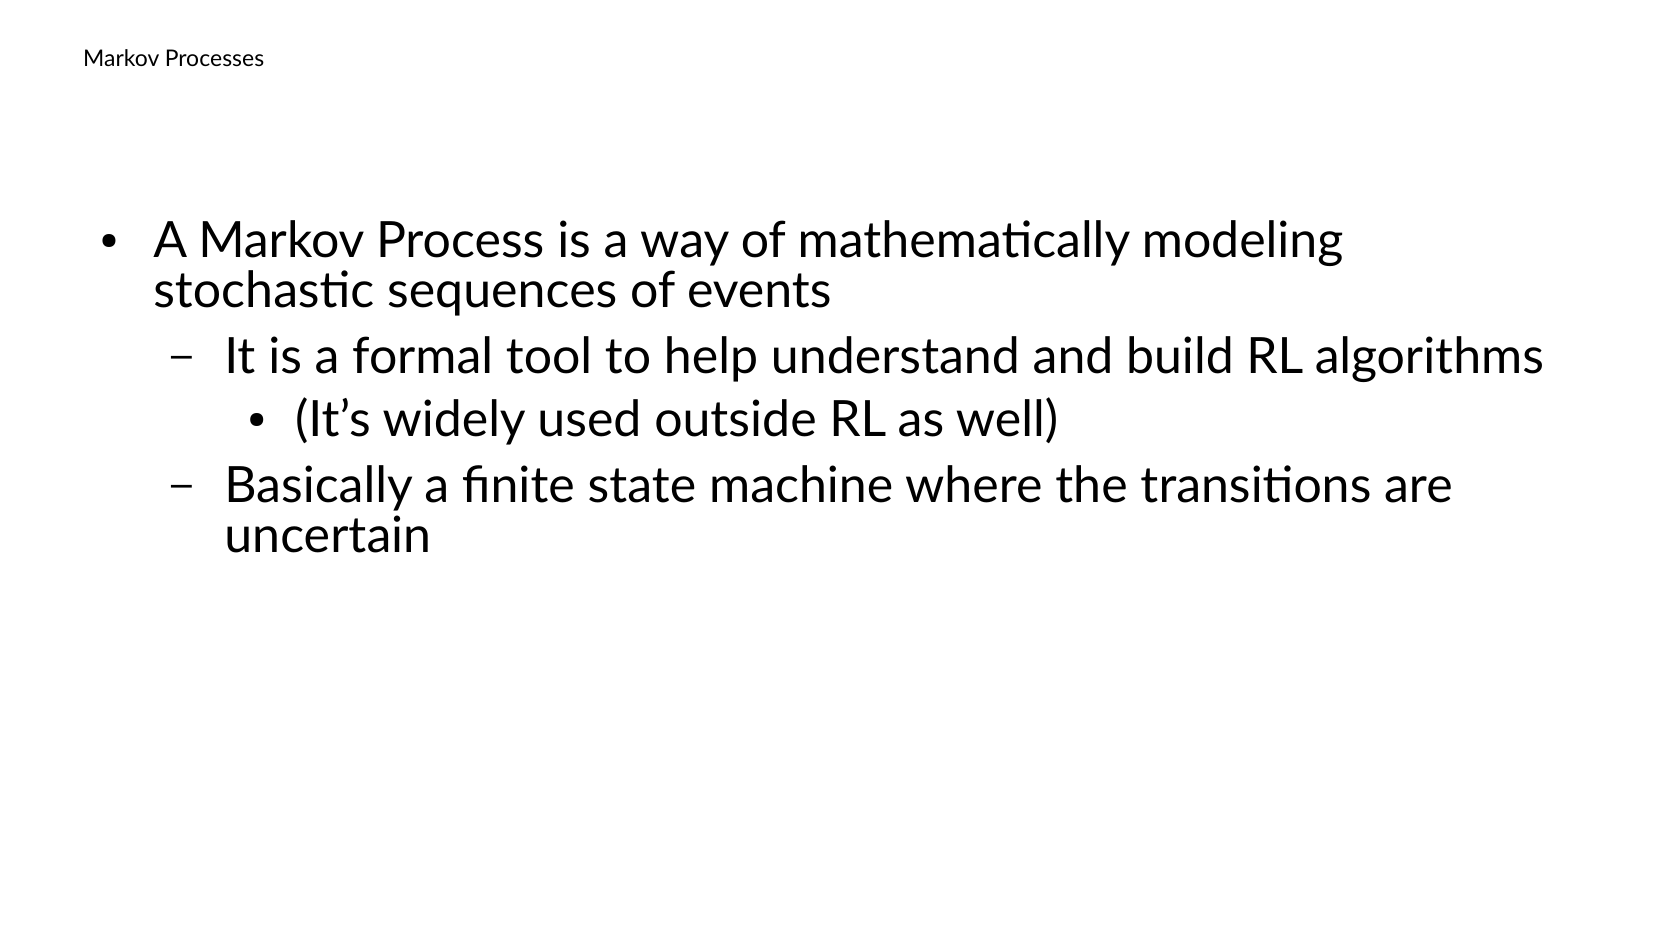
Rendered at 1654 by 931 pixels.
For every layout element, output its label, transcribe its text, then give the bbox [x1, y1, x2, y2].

title Markov Processes [83, 0, 1571, 119]
list A Markov Process is a way of mathematically modeling stochastic sequences of events It is a formal tool to help understand and build RL algorithms (It’s widely used outside RL as well) Basically a finite state machine where the transitions are uncertain [82, 217, 1571, 839]
